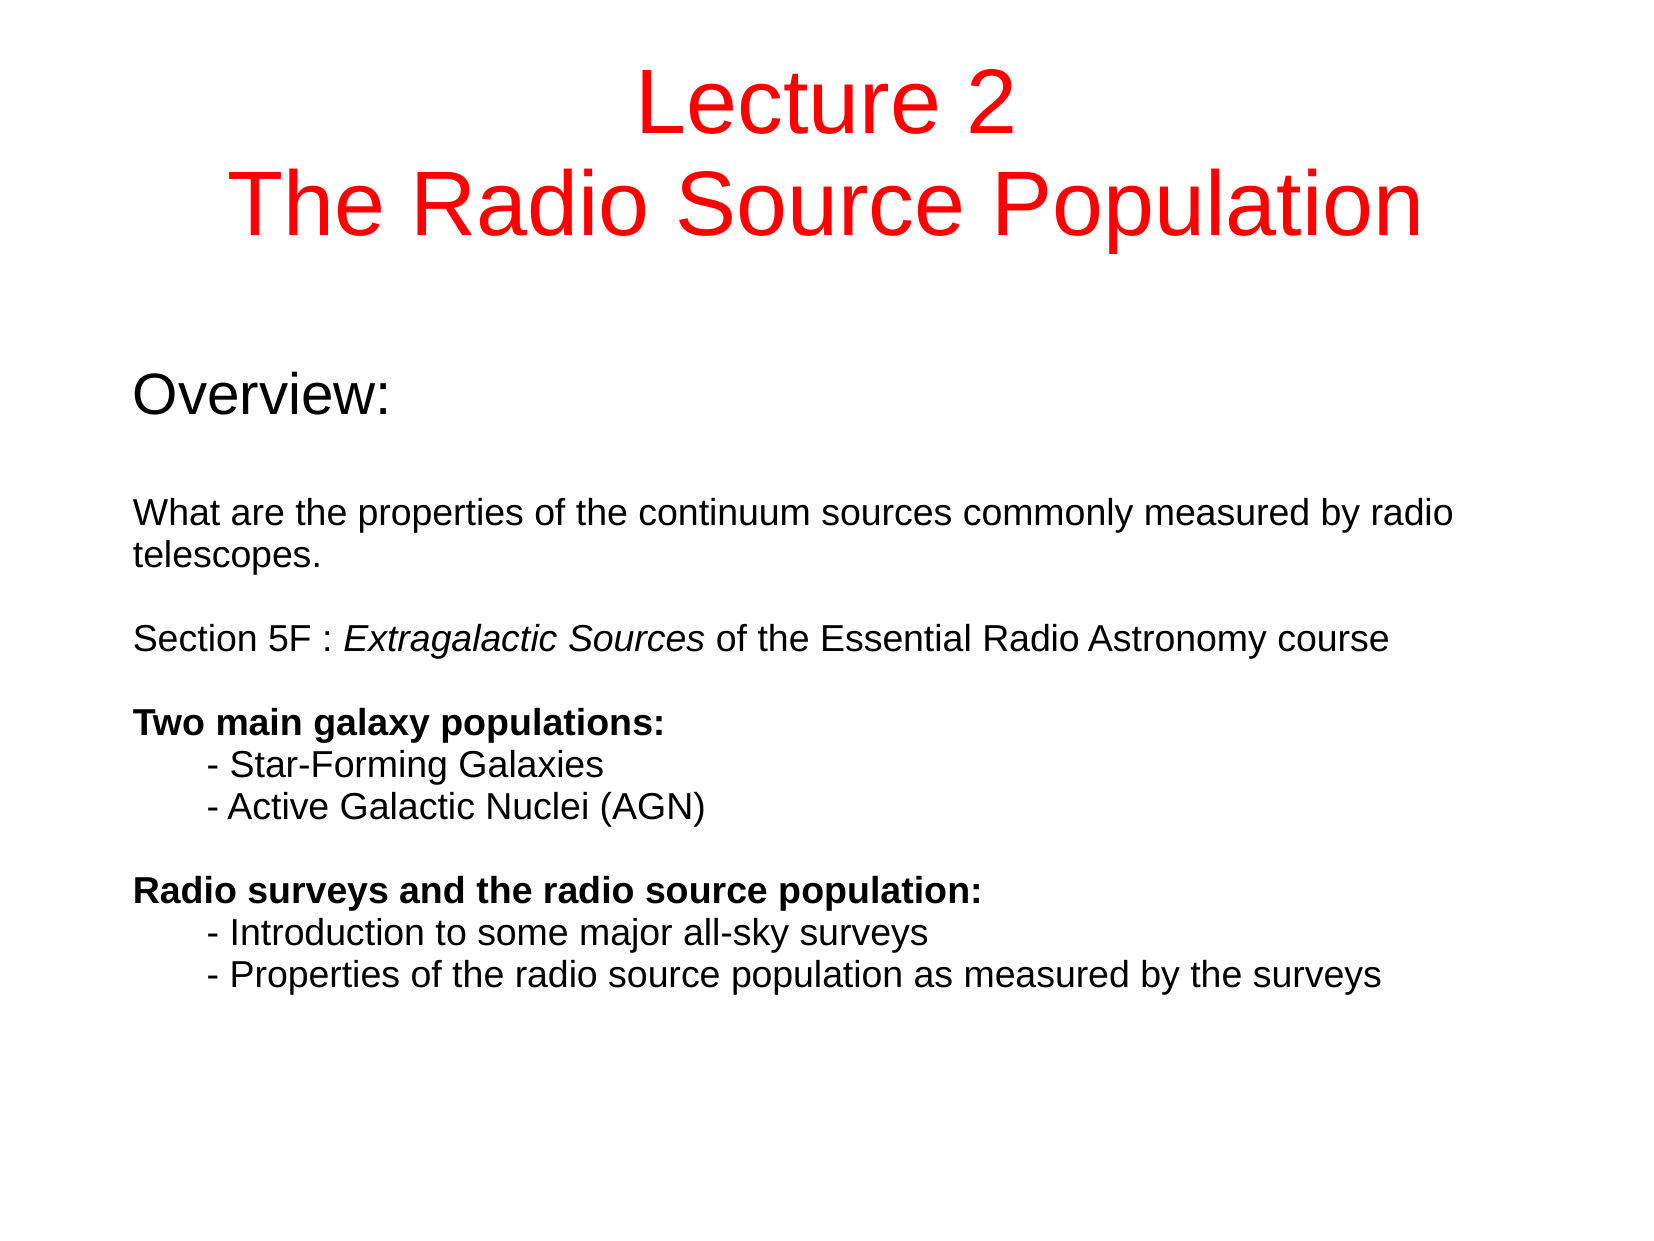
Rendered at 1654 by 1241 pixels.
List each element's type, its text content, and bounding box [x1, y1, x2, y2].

title Lecture 2 The Radio Source Population [82, 49, 1571, 257]
text_box Overview: What are the properties of the continuum sources commonly measured by radio telescopes. Section 5F : Extragalactic Sources of the Essential Radio Astronomy course Two main galaxy populations: - Star-Forming Galaxies - Active Galactic Nuclei (AGN) Radio surveys and the radio source population: - Introduction to some major all-sky surveys - Properties of the radio source population as measured by the surveys [118, 354, 1536, 1123]
